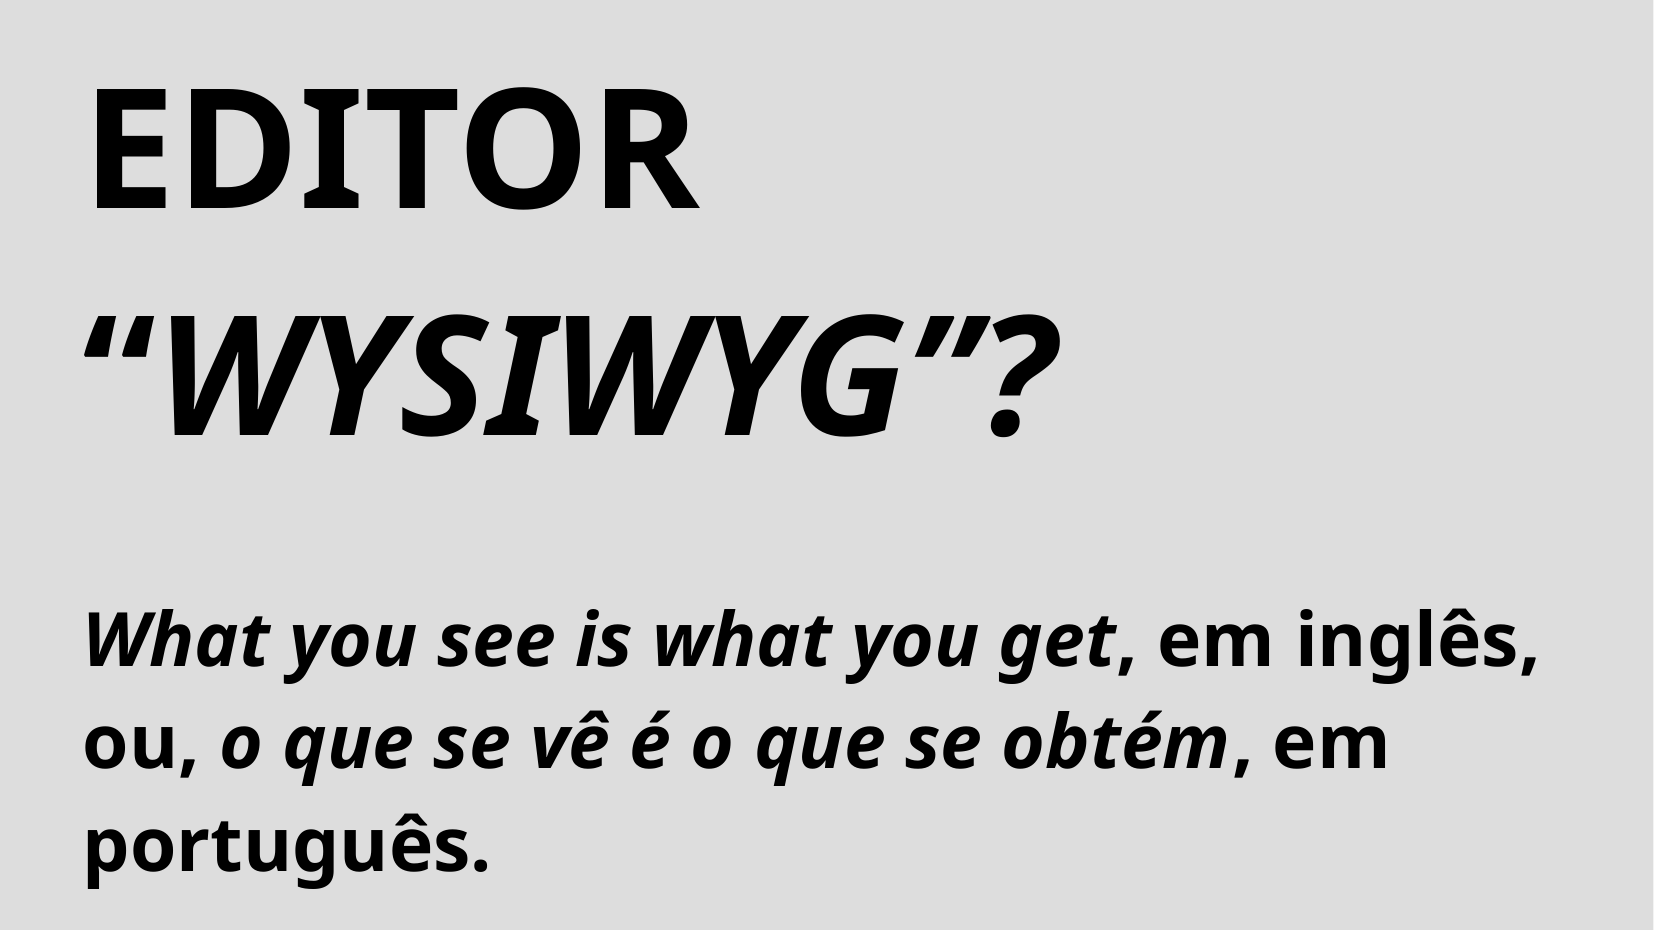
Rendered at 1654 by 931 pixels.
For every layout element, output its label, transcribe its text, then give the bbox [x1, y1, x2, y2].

subtitle EDITOR “WYSIWYG”? What you see is what you get, em inglês, ou, o que se vê é o que se obtém, em português. [82, 29, 1571, 894]
